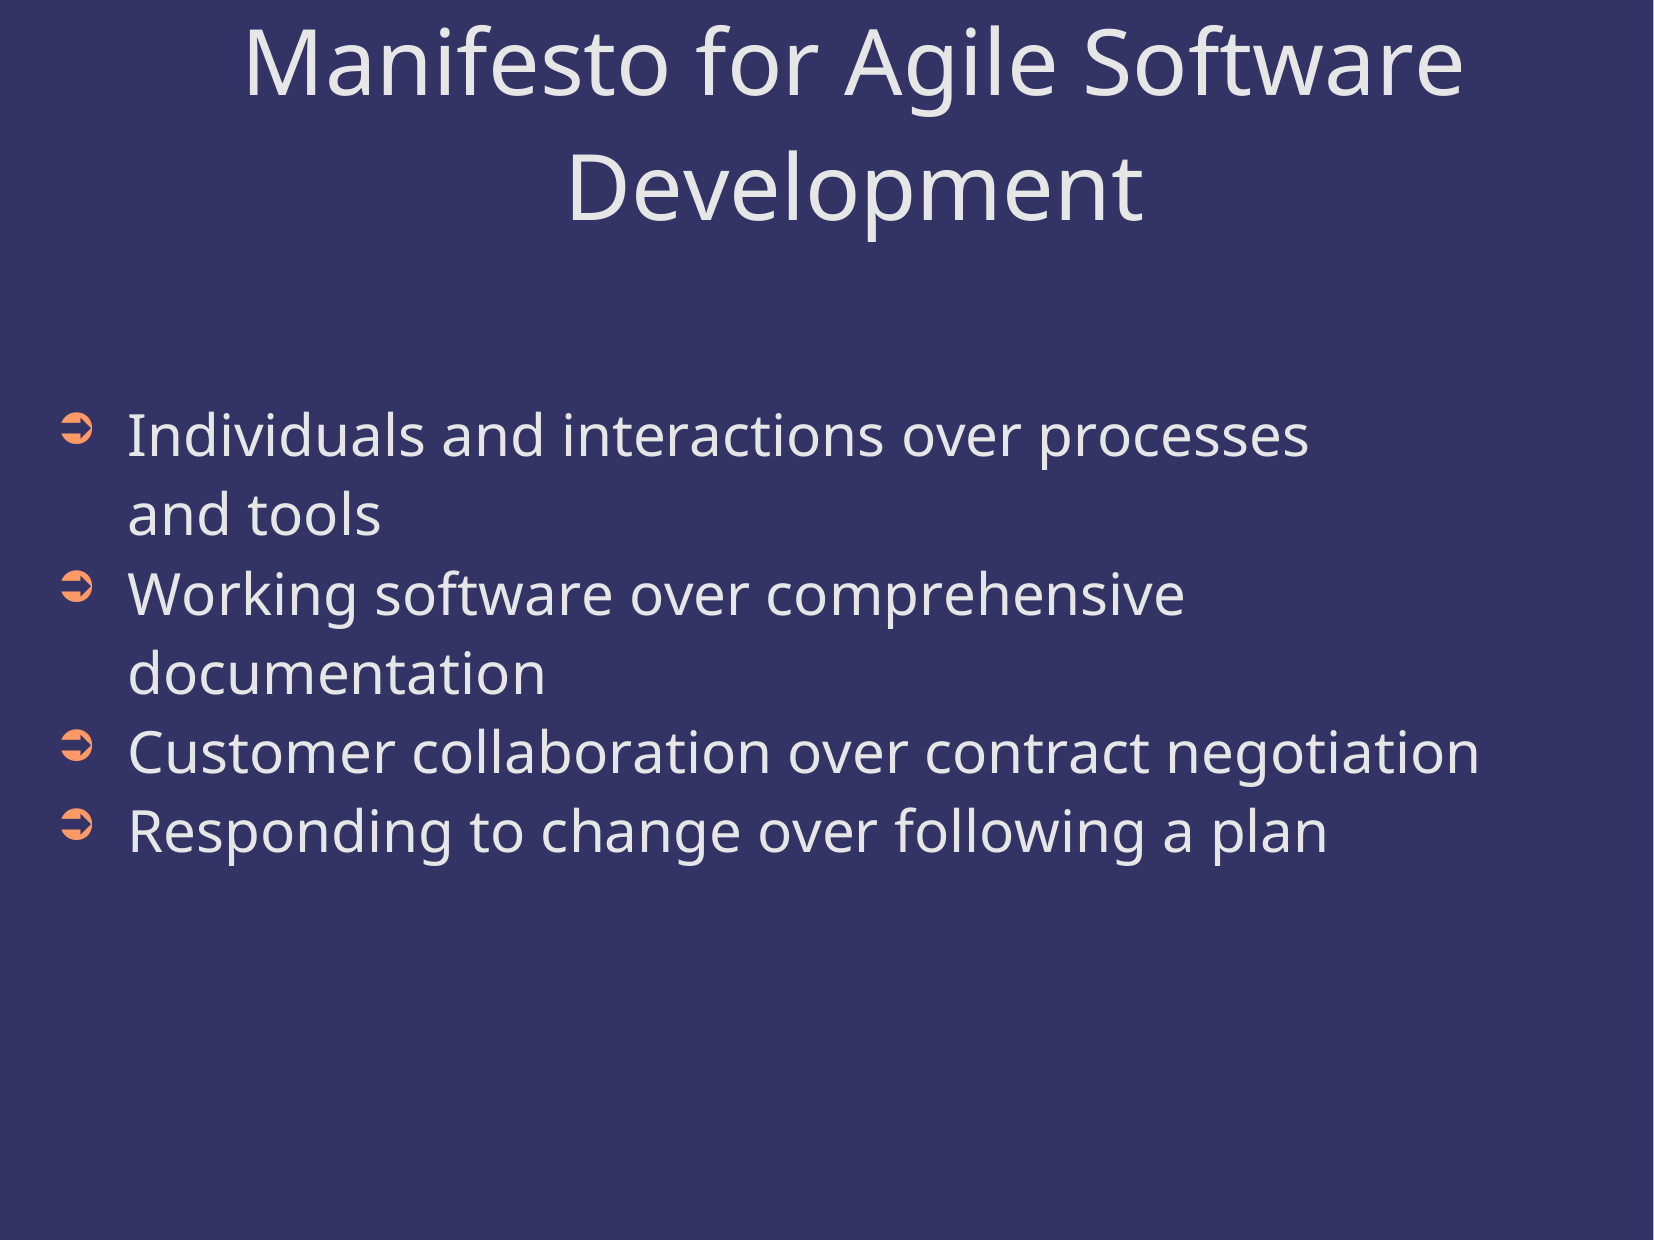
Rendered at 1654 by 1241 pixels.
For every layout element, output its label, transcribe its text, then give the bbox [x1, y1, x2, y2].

title Manifesto for Agile Software Development [45, 11, 1606, 235]
list Individuals and interactions over processes and tools Working software over comprehensive documentation Customer collaboration over contract negotiation Responding to change over following a plan [45, 315, 1606, 1035]
